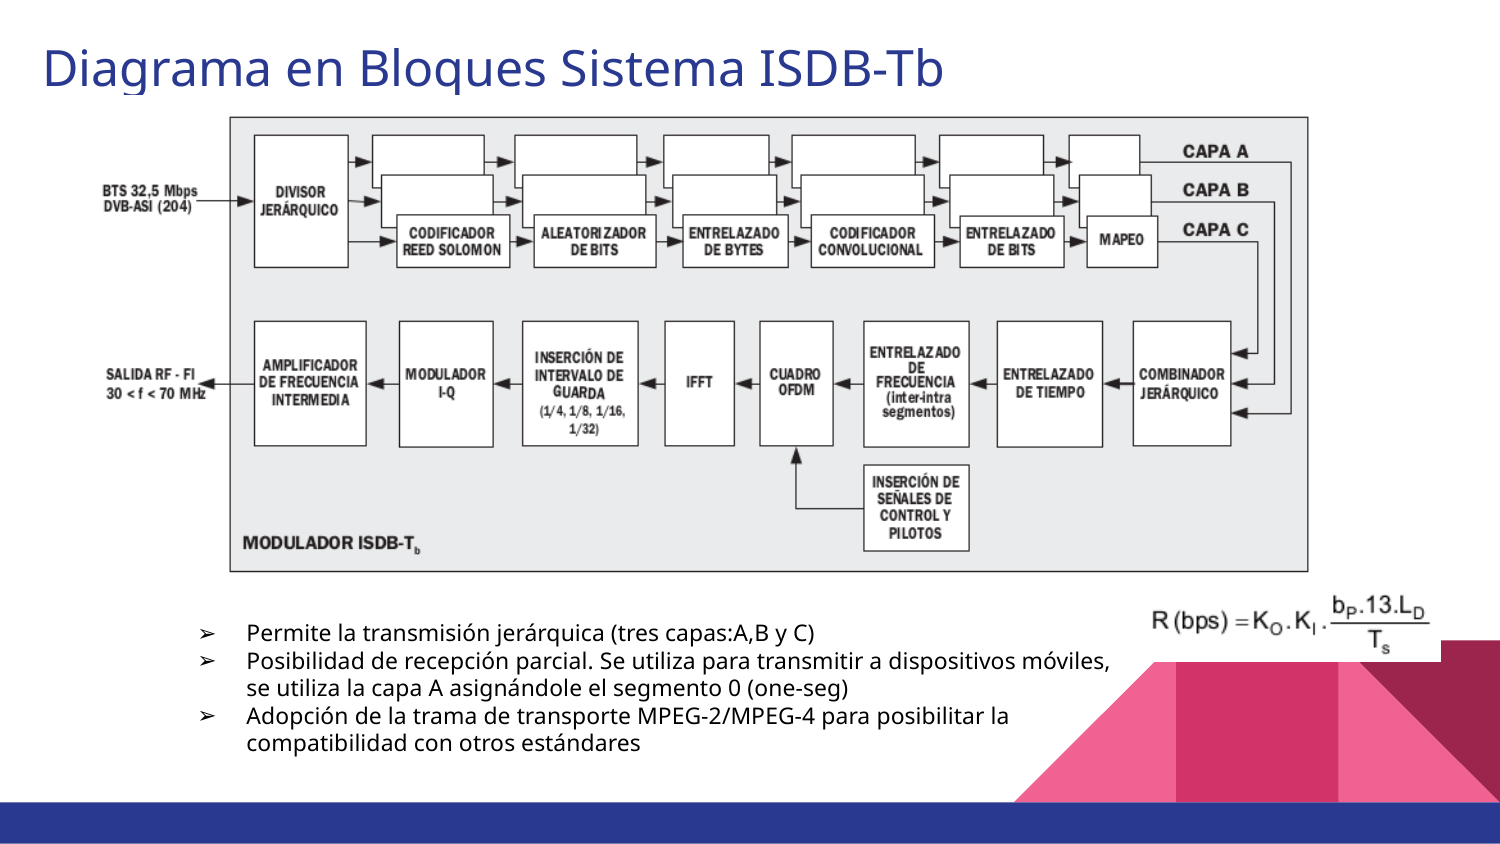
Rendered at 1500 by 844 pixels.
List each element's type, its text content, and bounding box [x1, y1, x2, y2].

title Diagrama en Bloques Sistema ISDB-Tb [27, 21, 1426, 121]
text_box Permite la transmisión jerárquica (tres capas:A,B y C) Posibilidad de recepción parcial. Se utiliza para transmitir a dispositivos móviles, se utiliza la capa A asignándole el segmento 0 (one-seg) Adopción de la trama de transporte MPEG-2/MPEG-4 para posibilitar la compatibilidad con otros estándares [156, 603, 1157, 779]
picture [68, 95, 1441, 662]
